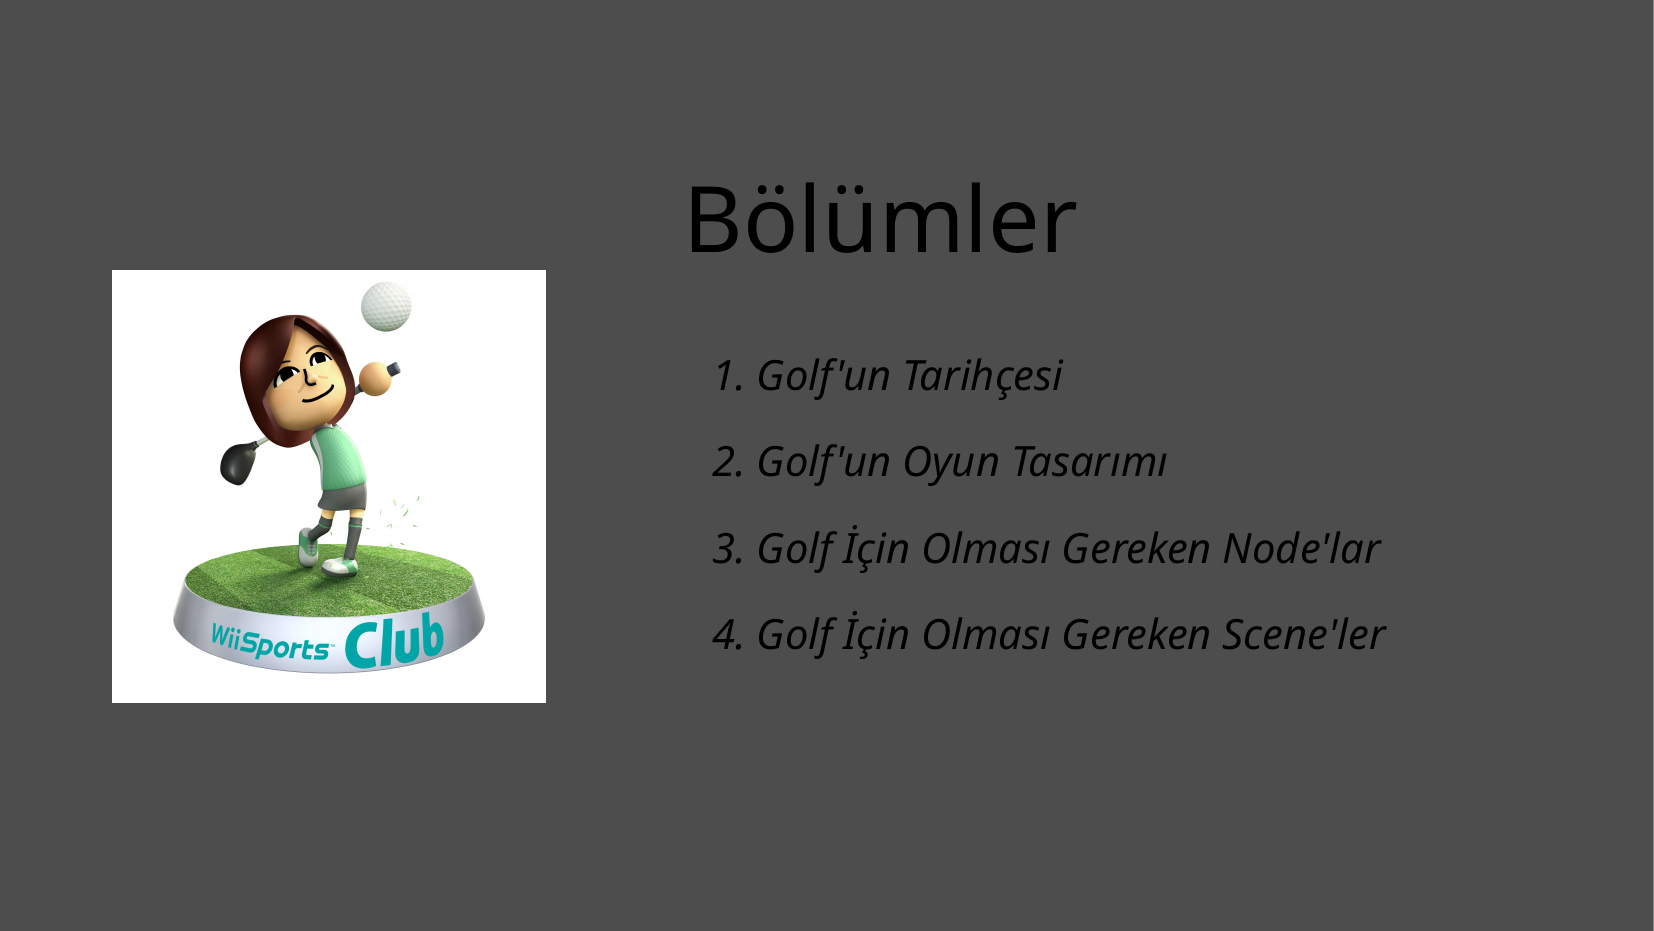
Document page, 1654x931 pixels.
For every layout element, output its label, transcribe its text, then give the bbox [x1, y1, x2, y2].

title Bölümler [675, 150, 1088, 284]
picture [0, 0, 1654, 931]
list 1. Golf'un Tarihçesi 2. Golf'un Oyun Tasarımı 3. Golf İçin Olması Gereken Node'lar 4. Golf İçin Olması Gereken Scene'ler [712, 345, 1426, 683]
